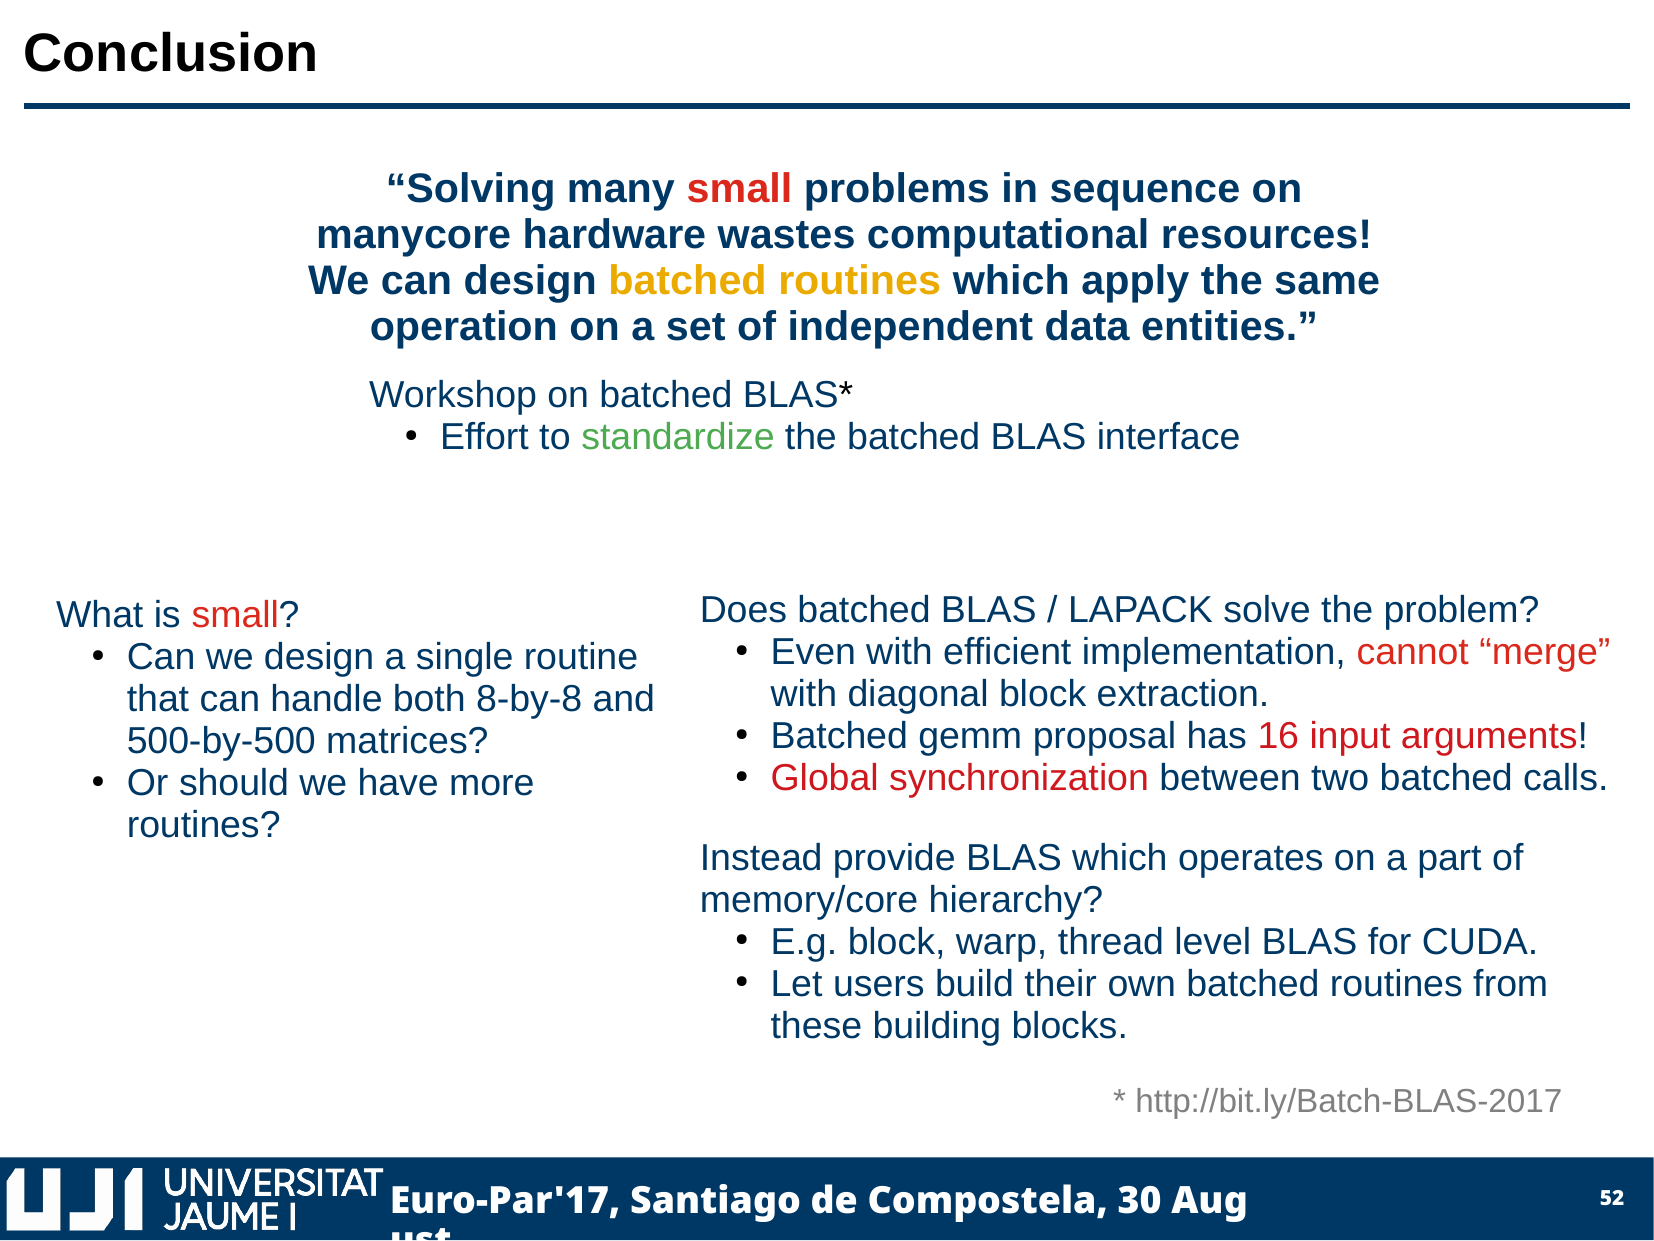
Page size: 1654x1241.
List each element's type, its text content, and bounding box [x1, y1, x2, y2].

text_box * http://bit.ly/Batch-BLAS-2017 [1098, 1074, 1623, 1127]
text_box Workshop on batched BLAS* Effort to standardize the batched BLAS interface [354, 366, 1256, 464]
list “Solving many small problems in sequence on manycore hardware wastes computational resources! We can design batched routines which apply the same operation on a set of independent data entities.” [236, 165, 1382, 355]
title Conclusion [23, 0, 1630, 107]
picture [0, 1158, 390, 1241]
text_box Does batched BLAS / LAPACK solve the problem? Even with efficient implementation, cannot “merge” with diagonal block extraction. Batched gemm proposal has 16 input arguments! Global synchronization between two batched calls. [685, 581, 1630, 804]
text_box Instead provide BLAS which operates on a part of memory/core hierarchy? E.g. block, warp, thread level BLAS for CUDA. Let users build their own batched routines from these building blocks. [685, 828, 1619, 1052]
text_box What is small? Can we design a single routine that can handle both 8-by-8 and 500-by-500 matrices? Or should we have more routines? [41, 586, 674, 851]
